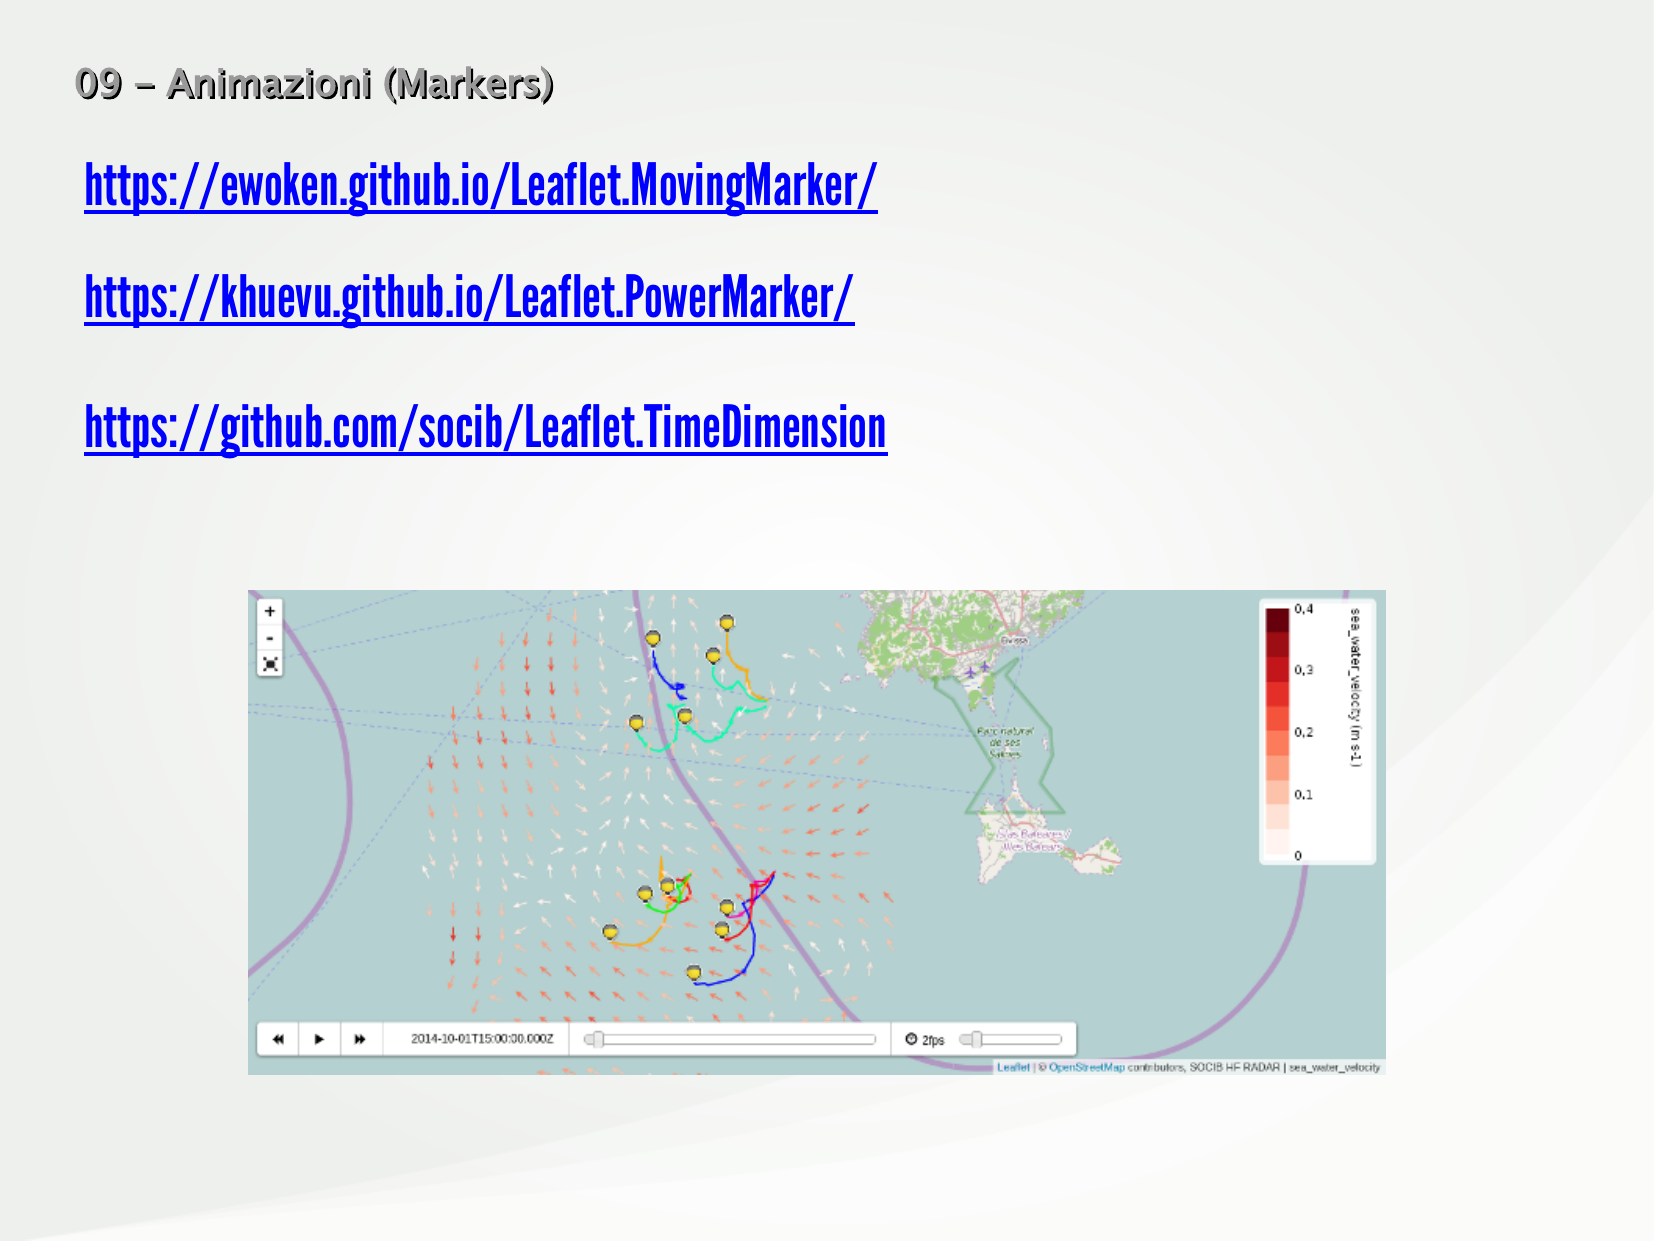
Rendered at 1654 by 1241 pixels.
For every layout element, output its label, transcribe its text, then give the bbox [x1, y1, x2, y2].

text_box https://github.com/socib/Leaflet.TimeDimension [69, 386, 1572, 471]
text_box 09 - Animazioni (Markers) [59, 47, 1146, 108]
text_box https://ewoken.github.io/Leaflet.MovingMarker/ [69, 143, 1571, 229]
picture [0, 0, 1654, 1241]
text_box https://khuevu.github.io/Leaflet.PowerMarker/ [69, 256, 1571, 341]
